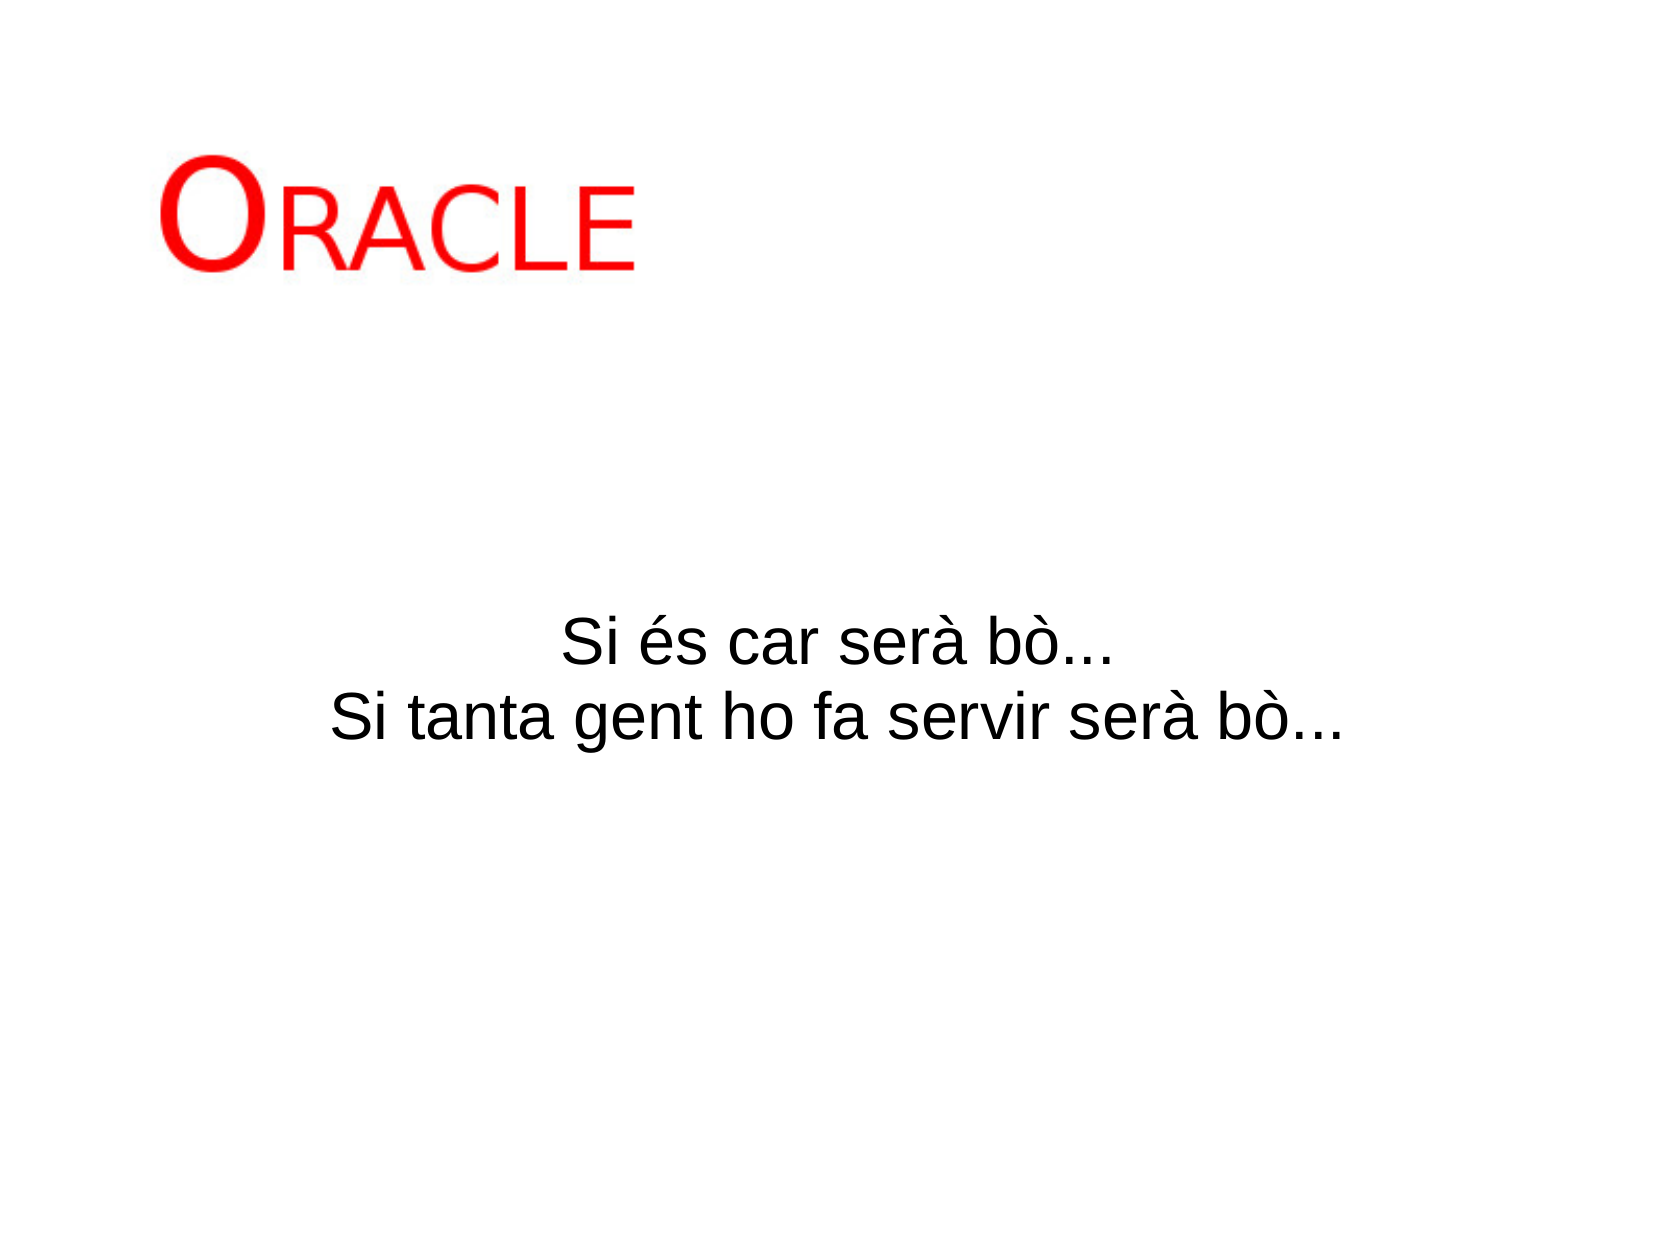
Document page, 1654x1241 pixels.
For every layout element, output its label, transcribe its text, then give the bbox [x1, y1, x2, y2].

text_box Si és car serà bò... Si tanta gent ho fa servir serà bò... [94, 236, 1583, 1197]
picture [134, 118, 697, 236]
